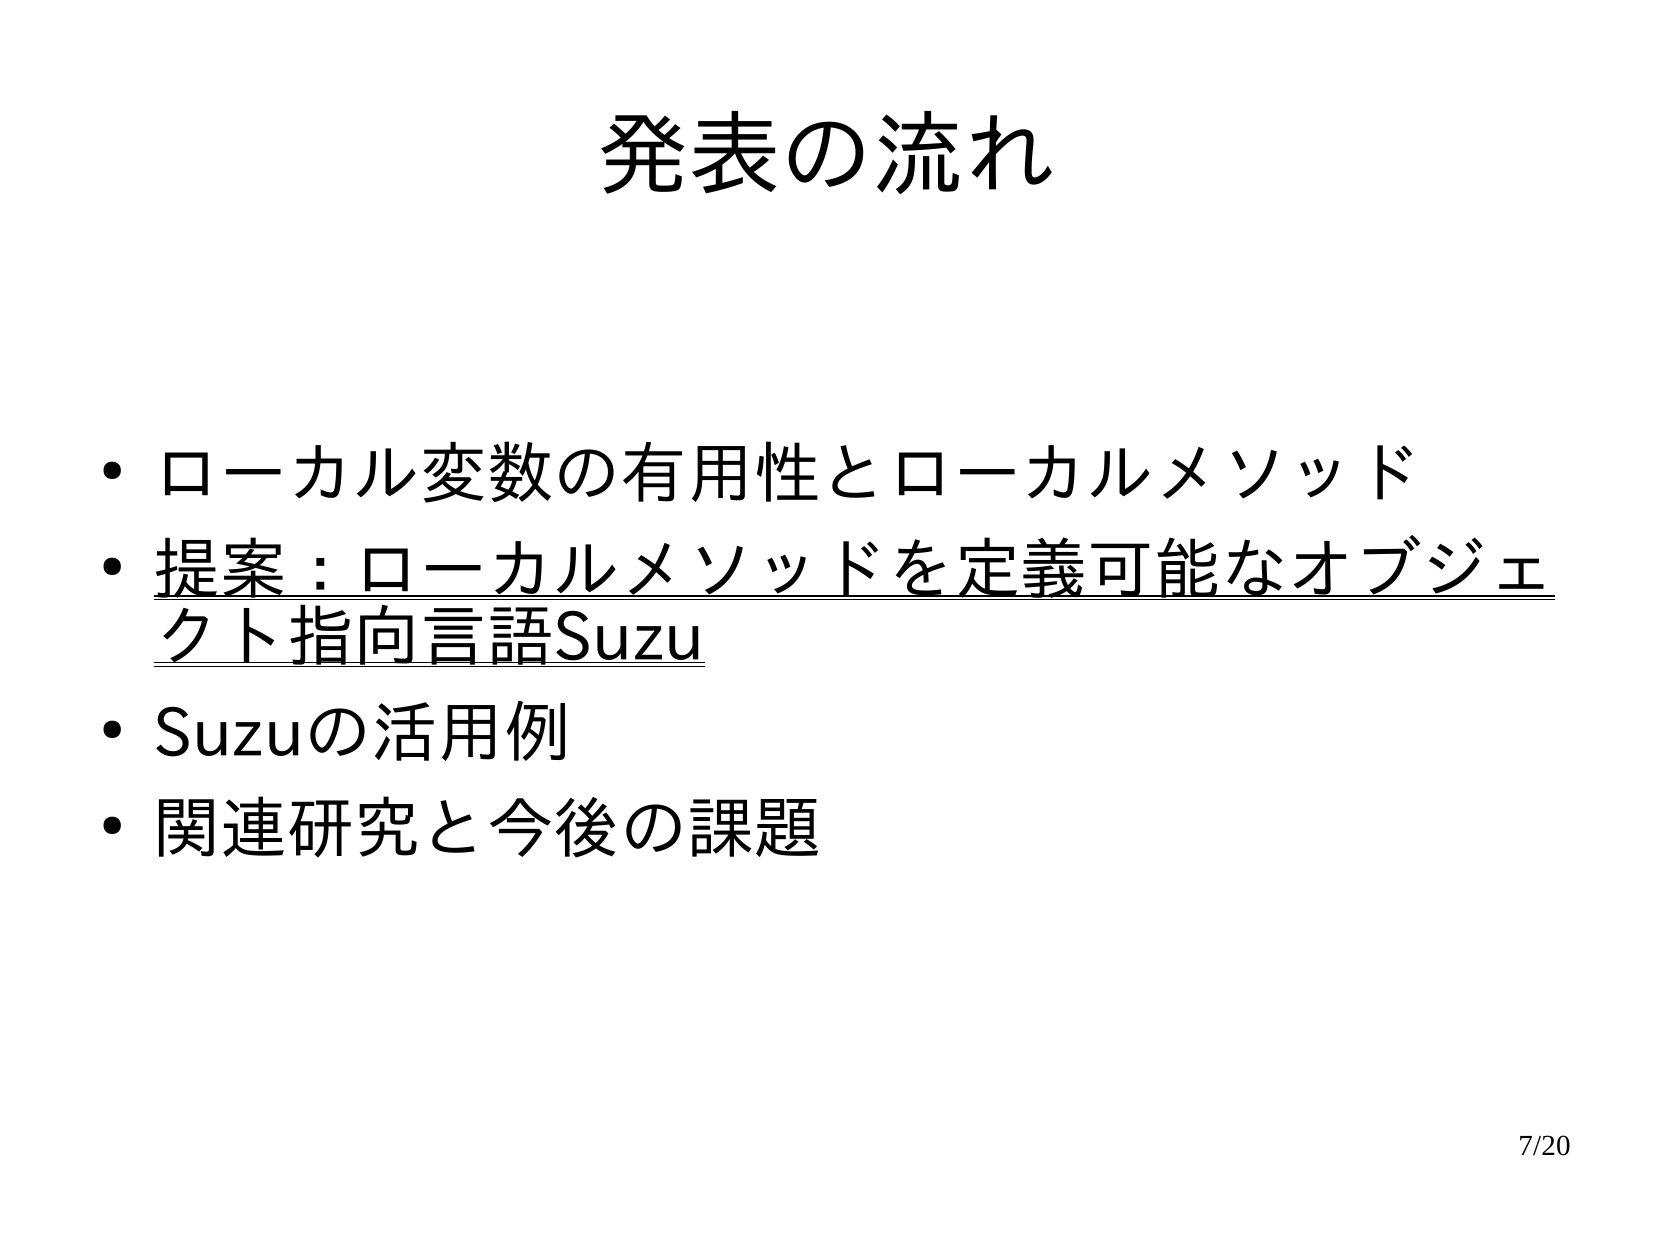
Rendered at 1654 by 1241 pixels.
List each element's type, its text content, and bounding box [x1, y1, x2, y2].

list ローカル変数の有用性とローカルメソッド 提案：ローカルメソッドを定義可能なオブジェクト指向言語Suzu Suzuの活用例 関連研究と今後の課題 [82, 290, 1571, 1010]
title 発表の流れ [82, 49, 1571, 257]
